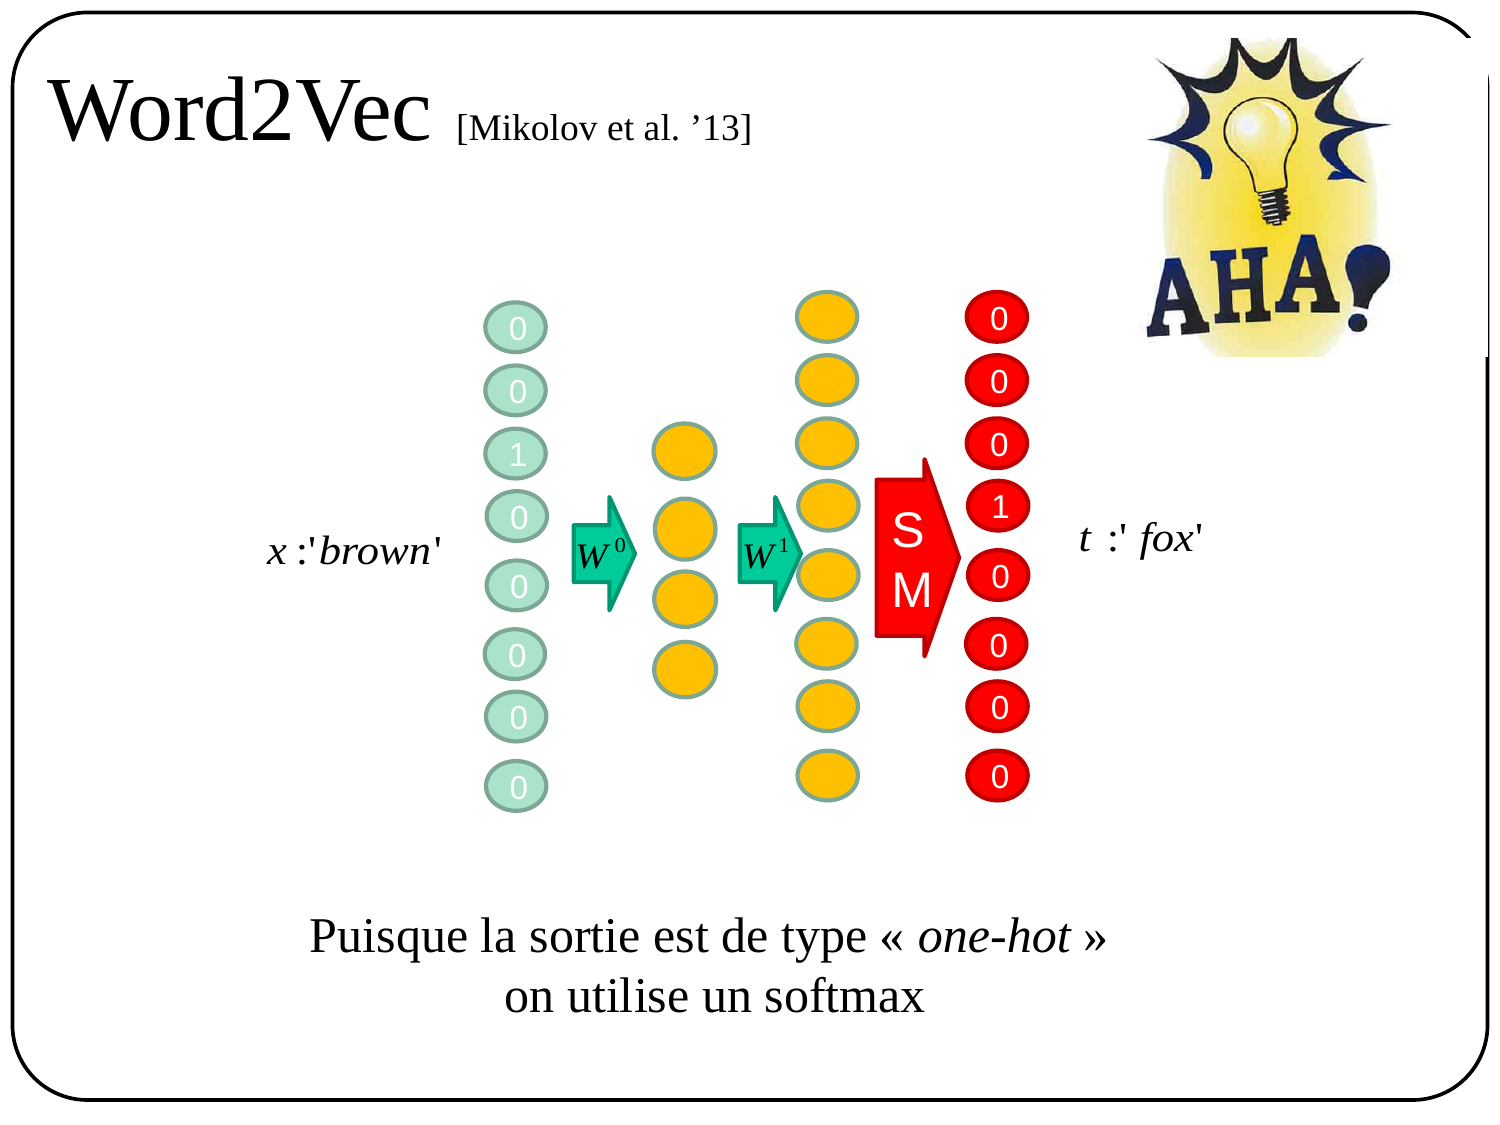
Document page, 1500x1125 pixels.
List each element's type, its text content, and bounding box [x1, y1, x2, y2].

text_box 0 [485, 365, 546, 416]
text_box 1 [967, 480, 1029, 531]
text_box SM [876, 459, 960, 657]
text_box [797, 750, 858, 801]
text_box [796, 618, 857, 669]
picture [1049, 38, 1488, 357]
text_box 0 [484, 629, 546, 680]
title Word2Vec [Mikolov et al. ’13] [32, 10, 1308, 198]
text_box 0 [485, 761, 547, 811]
picture [572, 529, 632, 578]
text_box [653, 423, 716, 479]
text_box 0 [967, 681, 1028, 732]
text_box 0 [967, 750, 1028, 801]
text_box [654, 498, 716, 560]
text_box [654, 571, 717, 627]
text_box 0 [485, 302, 546, 353]
text_box Puisque la sortie est de type « one-hot » on utilise un softmax [295, 894, 1136, 1030]
text_box [796, 418, 858, 469]
text_box 0 [486, 560, 548, 611]
picture [739, 529, 794, 578]
text_box [654, 641, 717, 698]
picture [1072, 510, 1211, 569]
text_box 0 [966, 291, 1028, 342]
picture [258, 527, 448, 575]
text_box [796, 355, 858, 405]
text_box 0 [966, 618, 1027, 669]
chart [1073, 511, 1212, 571]
text_box 1 [485, 428, 546, 479]
text_box 0 [967, 550, 1029, 600]
chart [259, 529, 450, 578]
text_box [798, 480, 859, 531]
text_box 0 [486, 491, 548, 541]
text_box 0 [966, 418, 1028, 469]
text_box 0 [966, 355, 1028, 405]
text_box [797, 681, 858, 732]
text_box [796, 291, 858, 342]
text_box [798, 550, 859, 600]
text_box 0 [485, 691, 547, 742]
